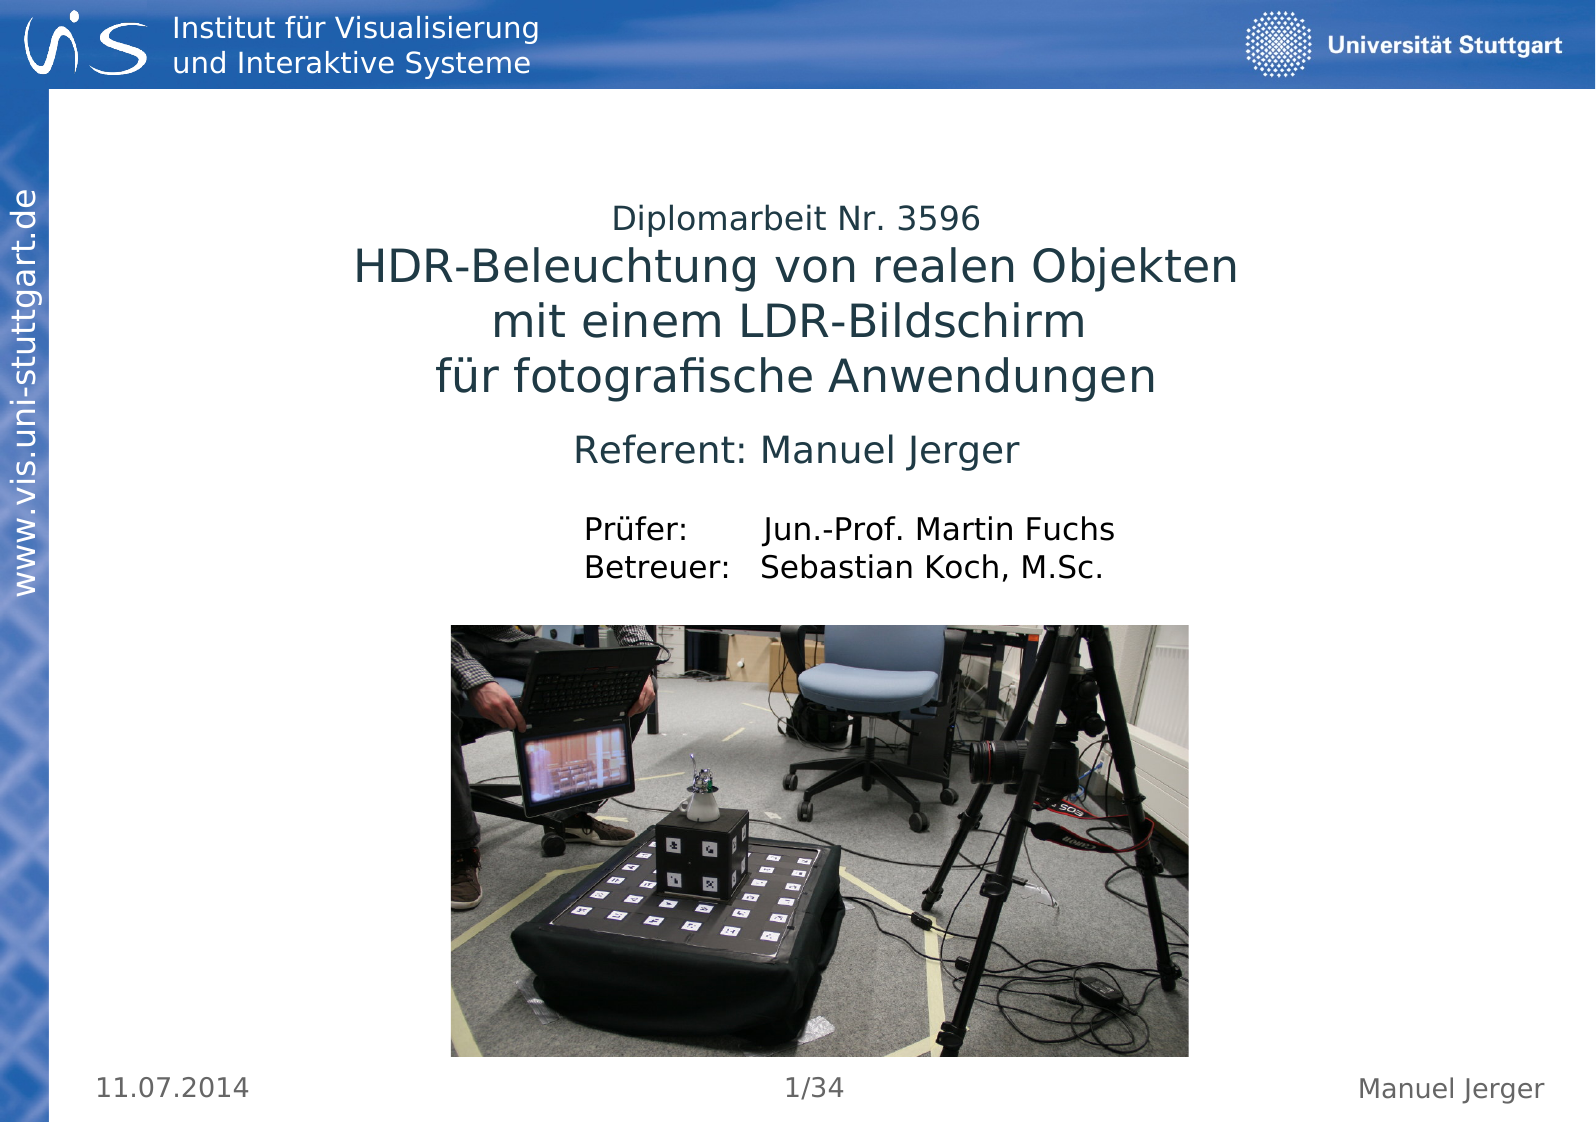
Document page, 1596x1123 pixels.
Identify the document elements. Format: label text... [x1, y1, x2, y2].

picture [24, 0, 1596, 89]
title Diplomarbeit Nr. 3596 HDR-Beleuchtung von realen Objekten mit einem LDR-Bildschirm für fotografische Anwendungen Referent: Manuel Jerger [129, 188, 1464, 1016]
picture [450, 625, 1189, 1057]
picture [0, 0, 49, 1122]
text_box Prüfer: Jun.-Prof. Martin Fuchs Betreuer: Sebastian Koch, M.Sc. [568, 501, 1136, 625]
